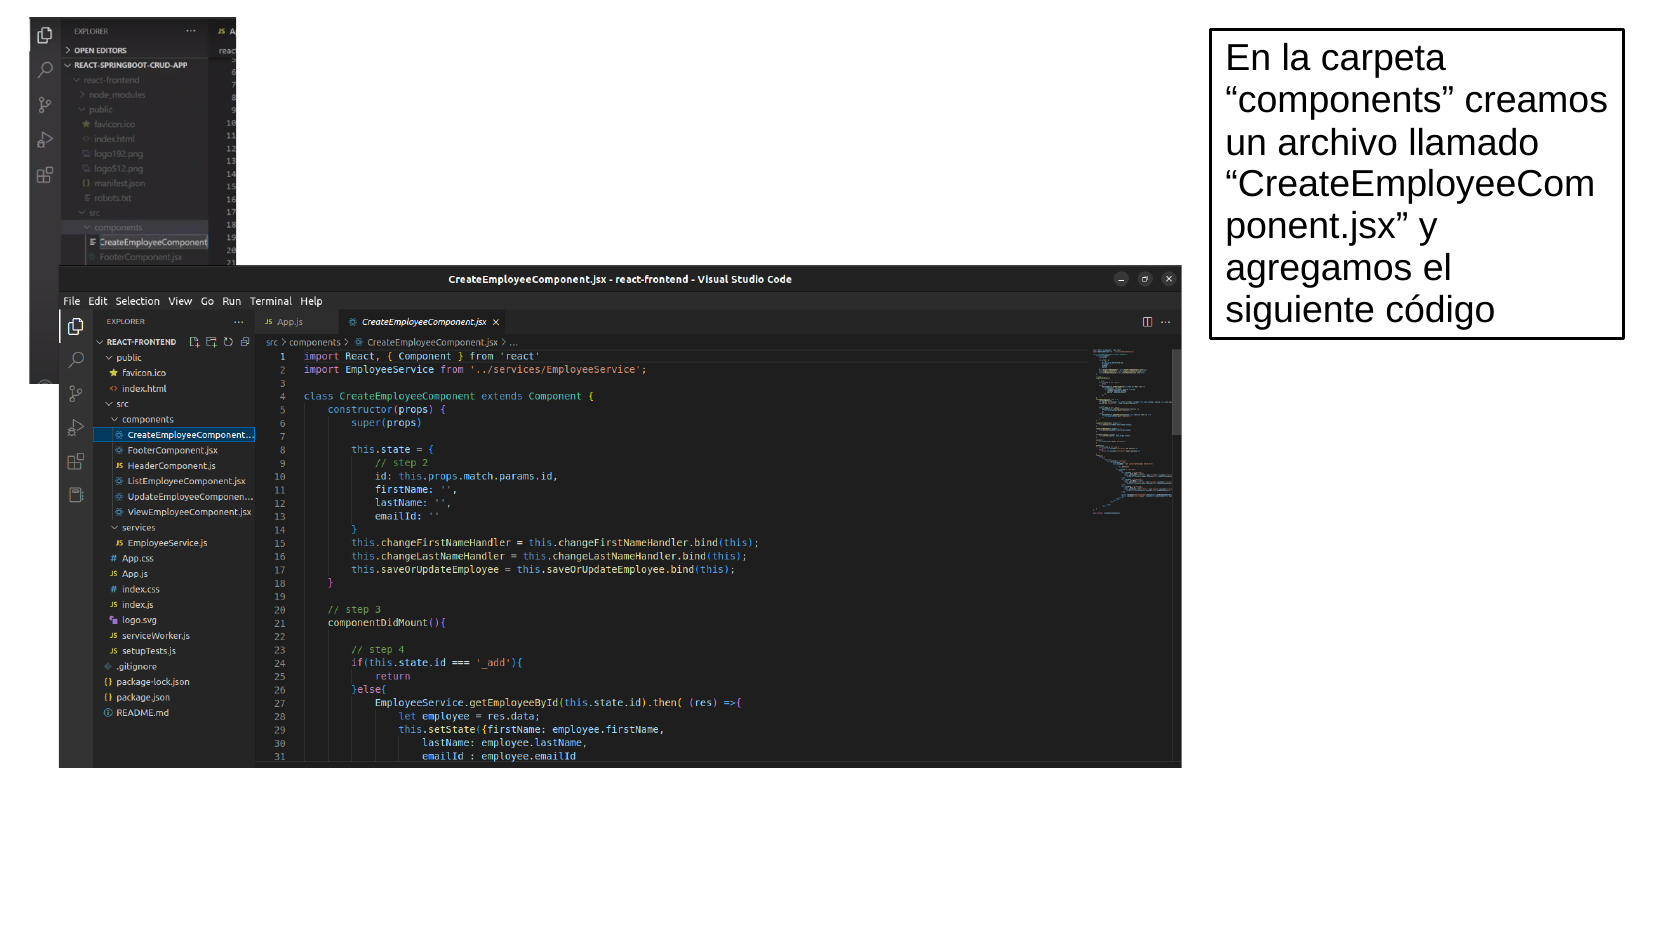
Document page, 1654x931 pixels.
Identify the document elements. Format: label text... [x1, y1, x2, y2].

picture [29, 17, 1182, 768]
text_box En la carpeta “components” creamos un archivo llamado “CreateEmployeeComponent.jsx” y agregamos el siguiente código [1210, 29, 1624, 339]
